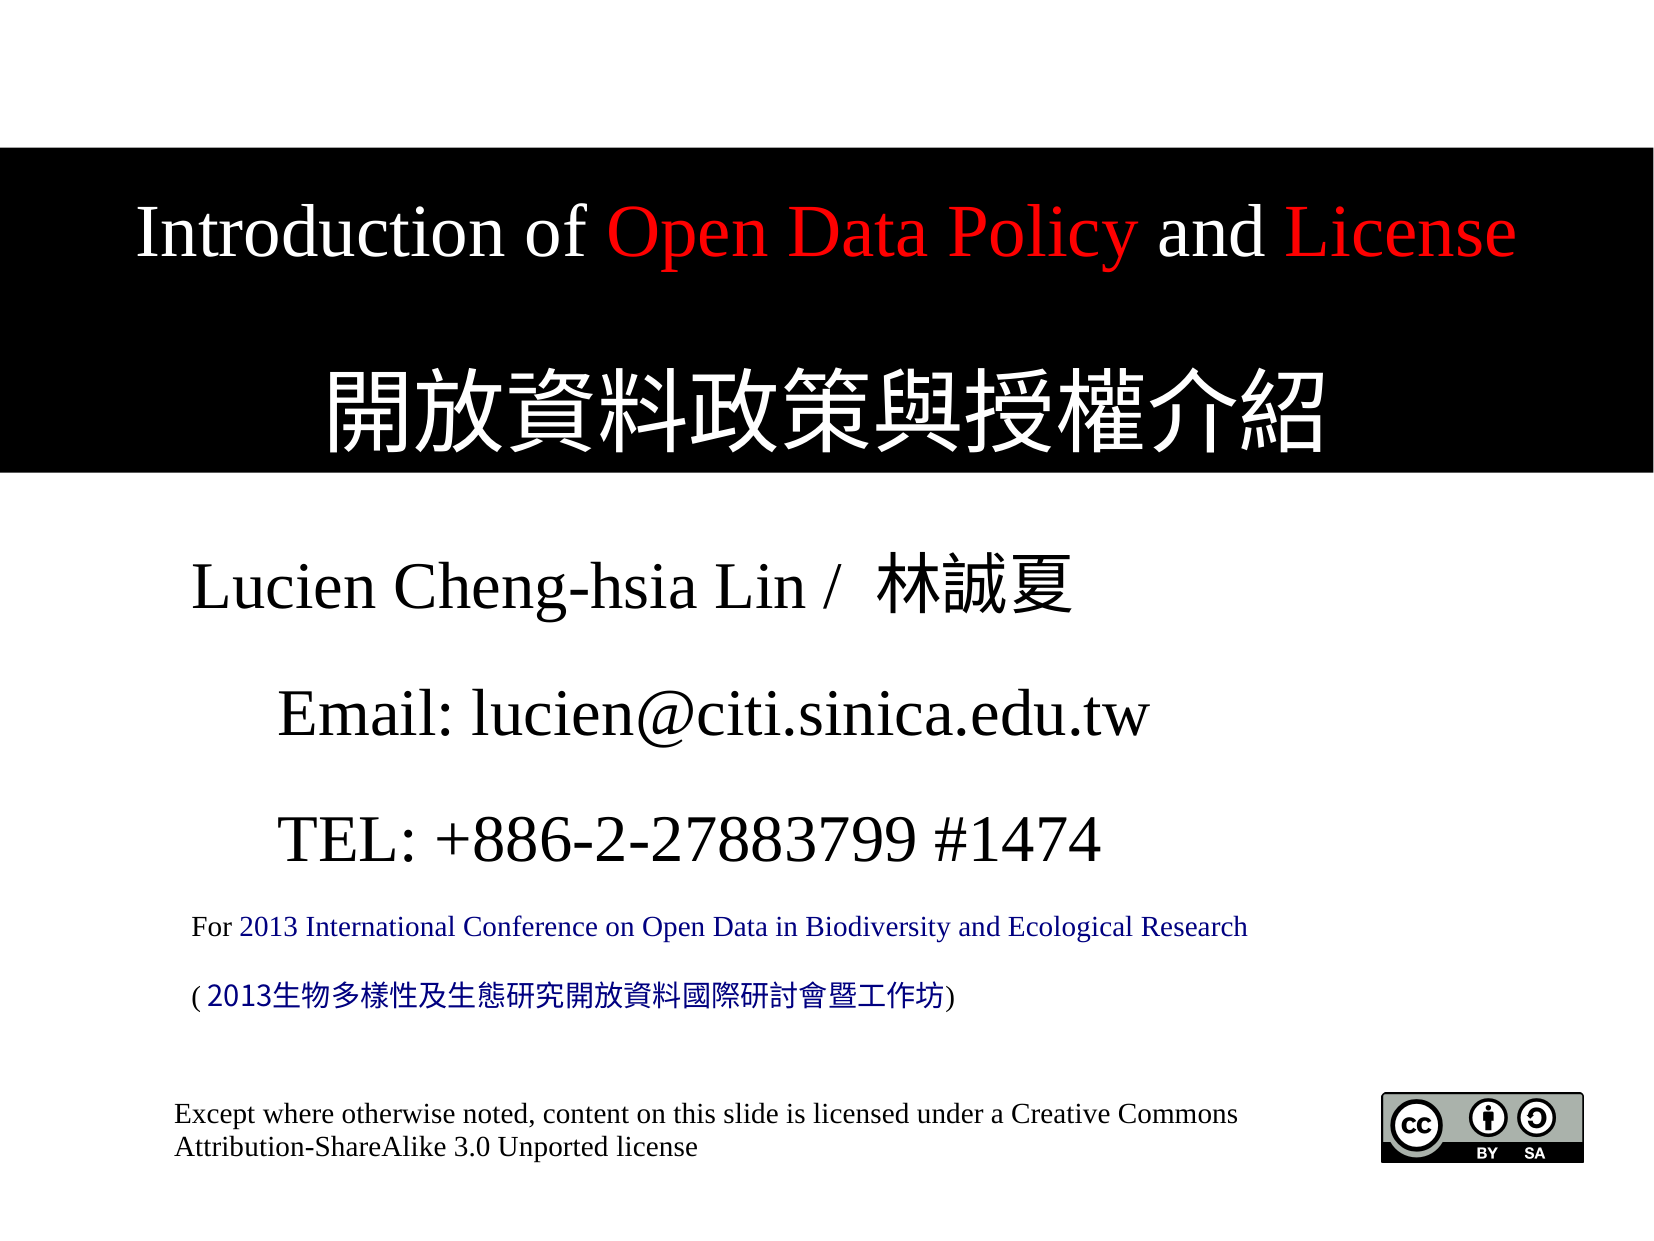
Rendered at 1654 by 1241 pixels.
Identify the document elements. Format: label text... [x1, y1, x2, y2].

title Introduction of Open Data Policy and License 開放資料政策與授權介紹 [0, 147, 1654, 473]
picture [1381, 1092, 1584, 1163]
list Lucien Cheng-hsia Lin / 林誠夏 Email: lucien@citi.sinica.edu.tw TEL: +886-2-27883799 #1474 For 2013 International Conference on Open Data in Biodiversity and Ecological Research (2013生物多樣性及生態研究開放資料國際研討會暨工作坊) [5, 531, 1365, 1241]
